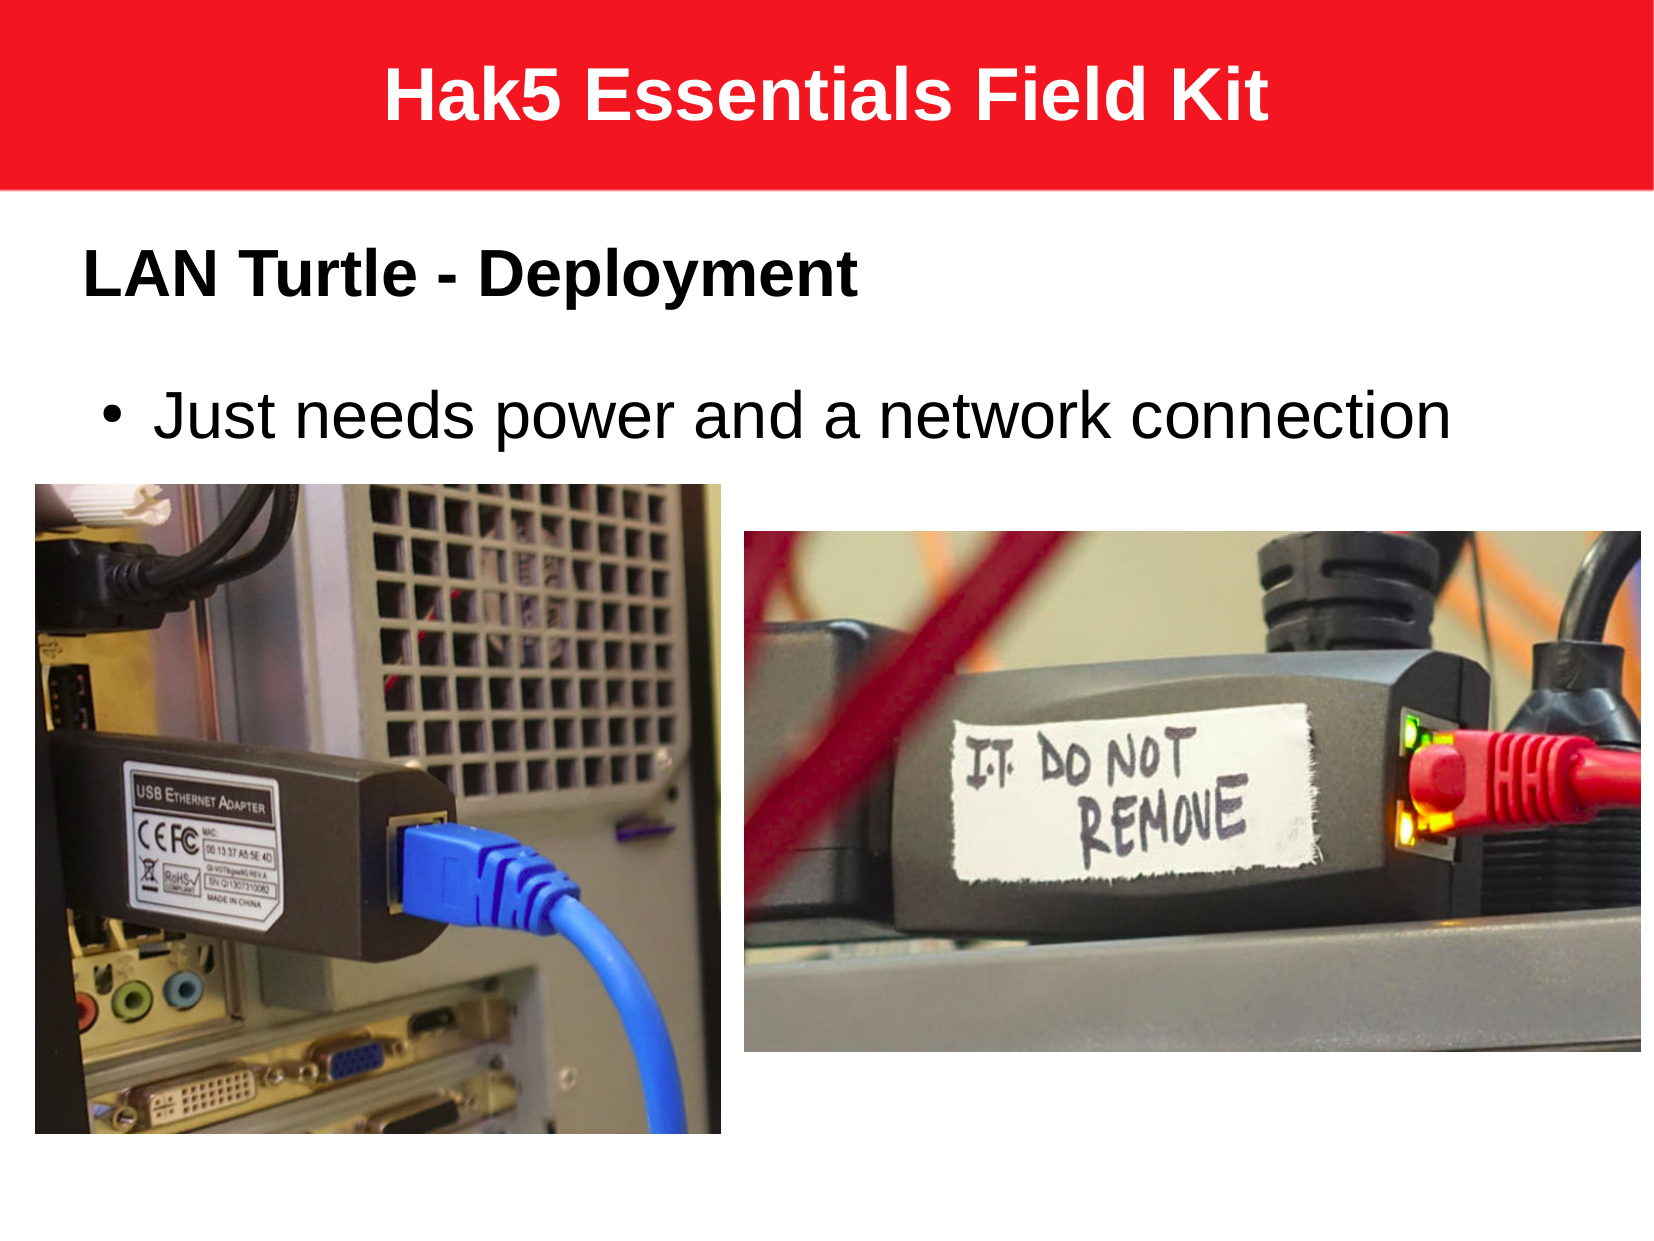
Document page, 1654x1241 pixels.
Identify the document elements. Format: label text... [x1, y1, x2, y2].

list Just needs power and a network connection [82, 377, 1571, 1205]
picture [0, 0, 1654, 1241]
list LAN Turtle - Deployment [11, 236, 1430, 343]
title Hak5 Essentials Field Kit [82, 0, 1571, 189]
